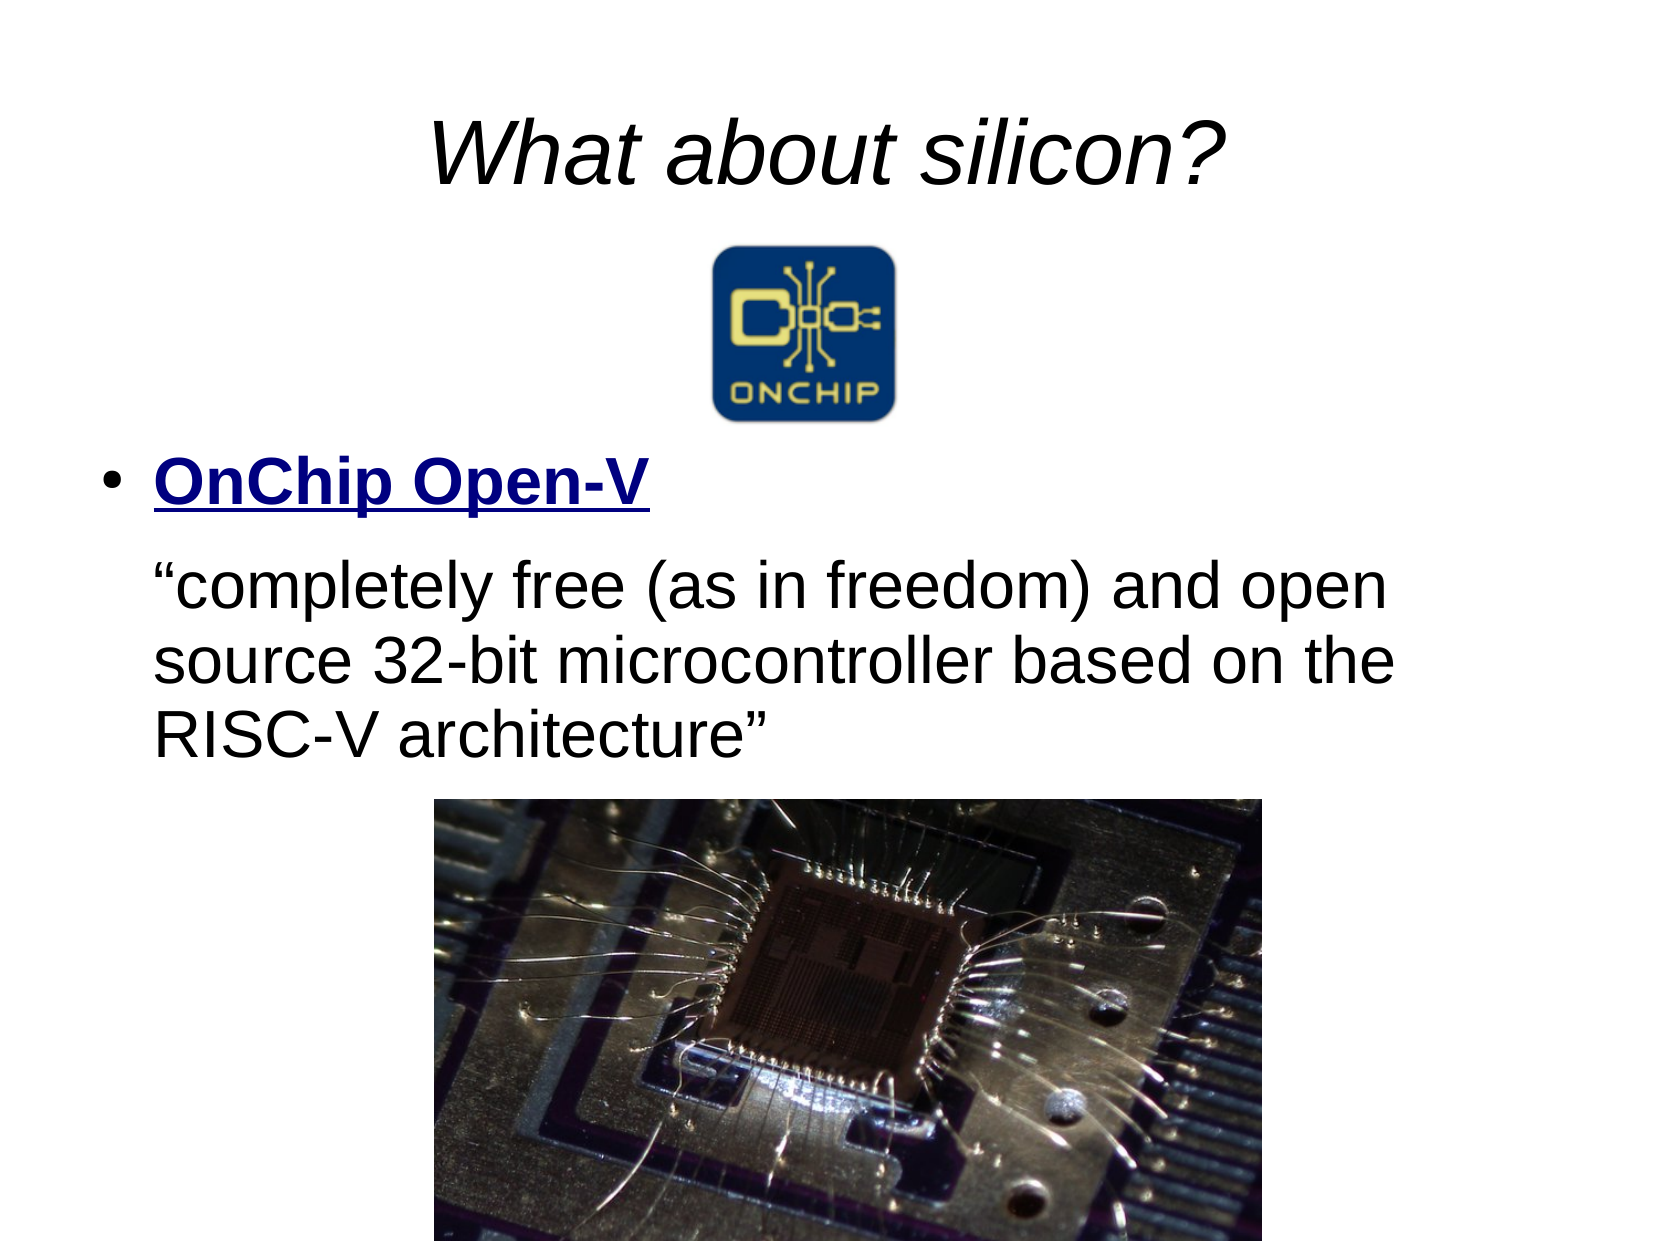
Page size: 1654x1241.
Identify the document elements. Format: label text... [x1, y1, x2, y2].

picture [434, 799, 1262, 1241]
title What about silicon? [82, 49, 1571, 257]
picture [647, 224, 961, 444]
list OnChip Open-V “completely free (as in freedom) and open source 32-bit microcontroller based on the RISC-V architecture” [82, 443, 1571, 1163]
